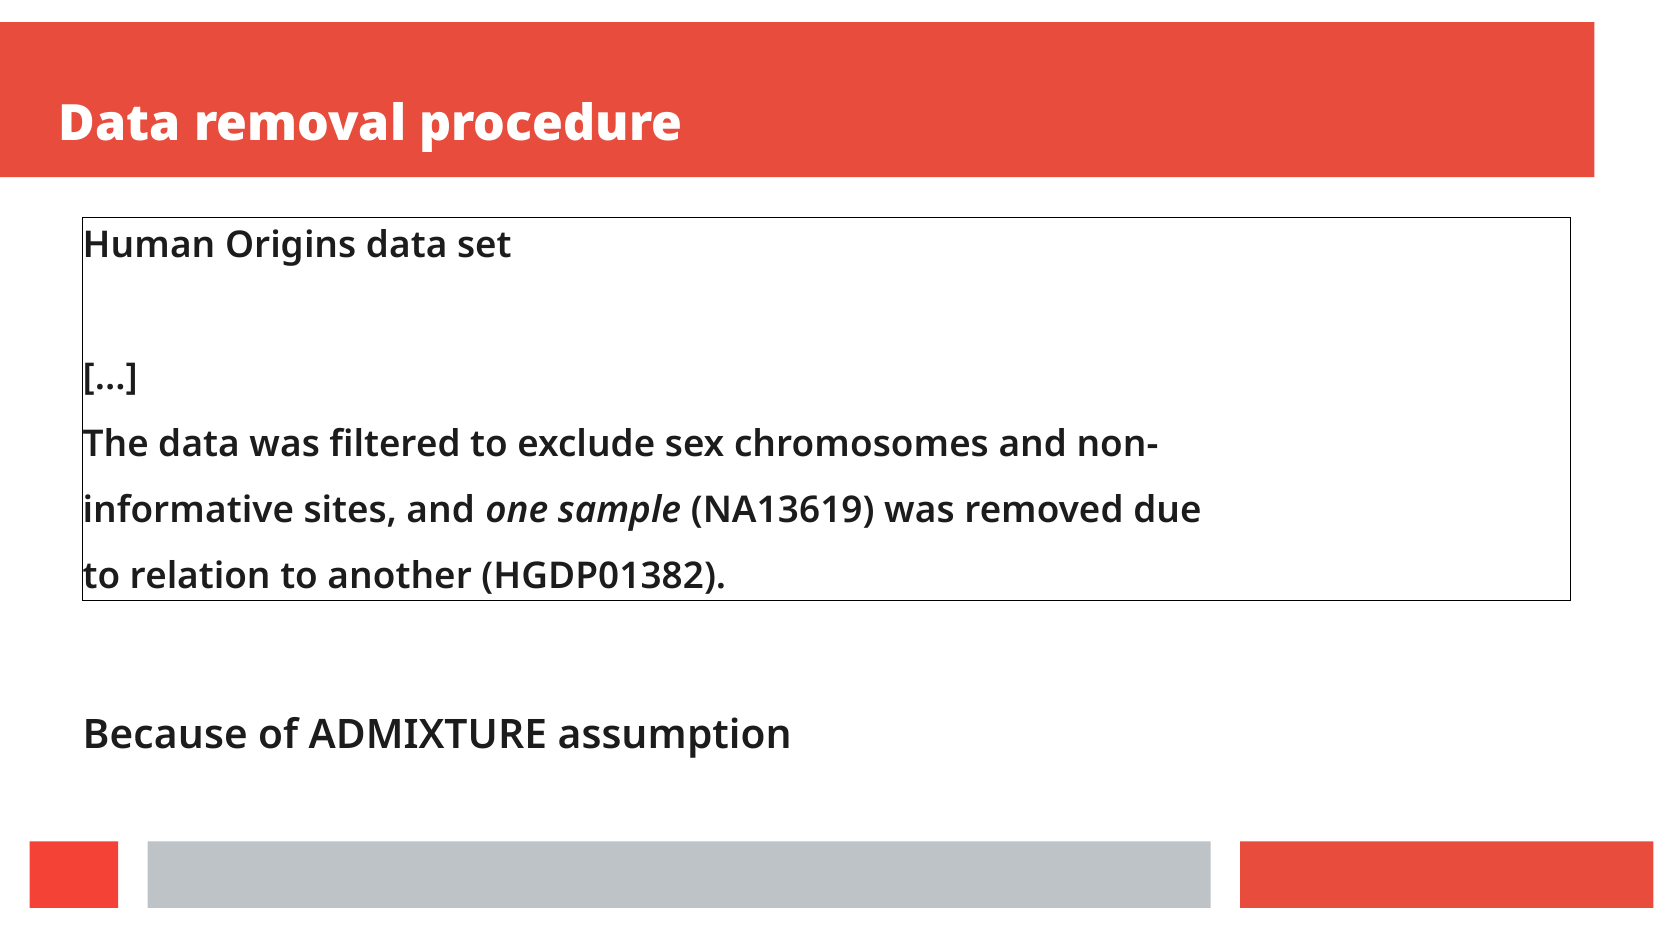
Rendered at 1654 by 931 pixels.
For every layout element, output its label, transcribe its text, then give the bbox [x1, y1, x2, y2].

list Because of ADMIXTURE assumption [82, 705, 1571, 826]
list Human Origins data set [...] The data was filtered to exclude sex chromosomes and non- informative sites, and one sample (NA13619) was removed due to relation to another (HGDP01382). [82, 217, 1571, 601]
title Data removal procedure [59, 44, 1595, 156]
